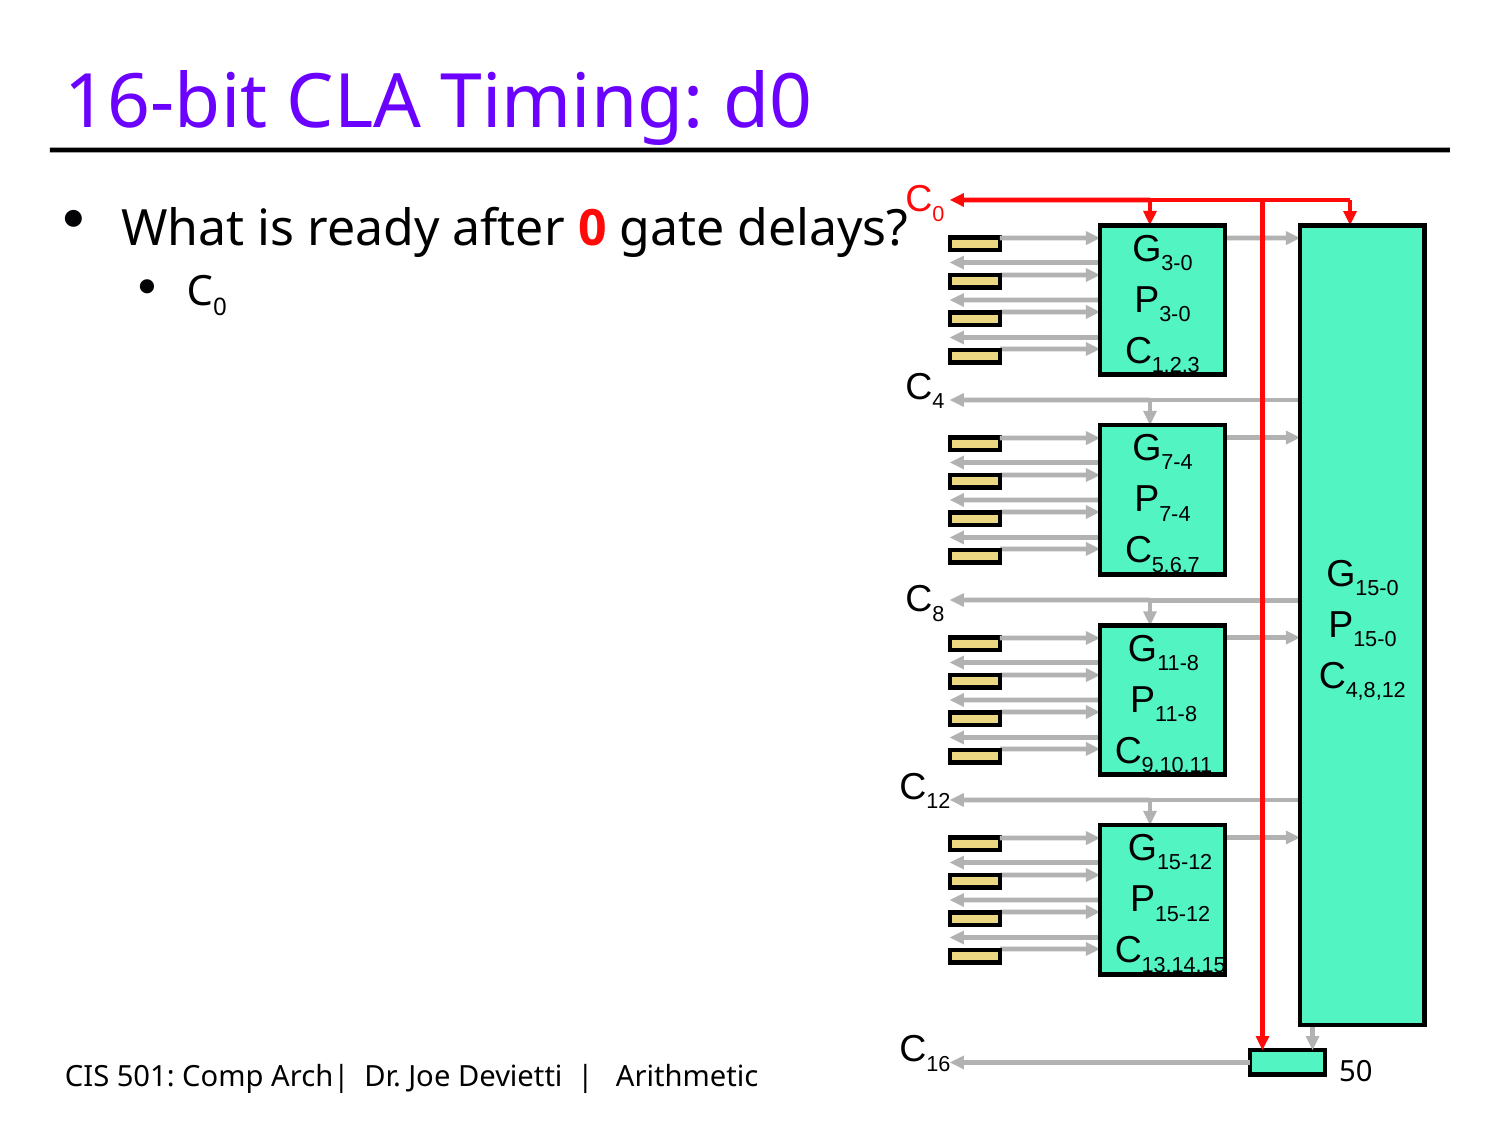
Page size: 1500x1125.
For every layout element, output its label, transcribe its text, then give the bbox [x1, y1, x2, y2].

text_box [949, 312, 1000, 325]
text_box G15-12 P15-12 C13,14,15 [1099, 824, 1225, 975]
text_box [1250, 1049, 1325, 1075]
text_box [949, 275, 1000, 288]
text_box 16-bit CLA Timing: d0 [49, 37, 1363, 150]
text_box G15-0 P15-0 C4,8,12 [1299, 225, 1425, 1025]
text_box <number> [1074, 1049, 1250, 1060]
text_box [949, 350, 1000, 363]
text_box What is ready after 0 gate delays? C0 [50, 187, 950, 1025]
text_box [949, 912, 1000, 925]
text_box [949, 474, 1000, 488]
text_box G7-4 P7-4 C5,6,7 [1099, 424, 1225, 575]
text_box [949, 837, 1000, 850]
text_box [975, 237, 1000, 250]
text_box C8 [874, 549, 975, 650]
text_box [949, 750, 1000, 763]
text_box [949, 512, 1000, 525]
text_box [949, 549, 1000, 563]
text_box C4 [874, 337, 975, 438]
text_box G11-8 P11-8 C9,10,11 [1099, 625, 1225, 775]
text_box [949, 637, 1000, 650]
text_box G3-0 P3-0 C1,2,3 [1099, 225, 1225, 375]
text_box [949, 712, 1000, 725]
text_box C0 [874, 149, 975, 250]
text_box <number> [1074, 1049, 1388, 1100]
text_box [949, 675, 1000, 688]
text_box CIS 501: Comp Arch| Dr. Joe Devietti | Arithmetic [49, 1049, 874, 1100]
text_box C12 [874, 737, 975, 838]
text_box C16 [874, 999, 975, 1100]
text_box [949, 875, 1000, 888]
text_box [949, 437, 1000, 450]
text_box [949, 950, 1000, 963]
